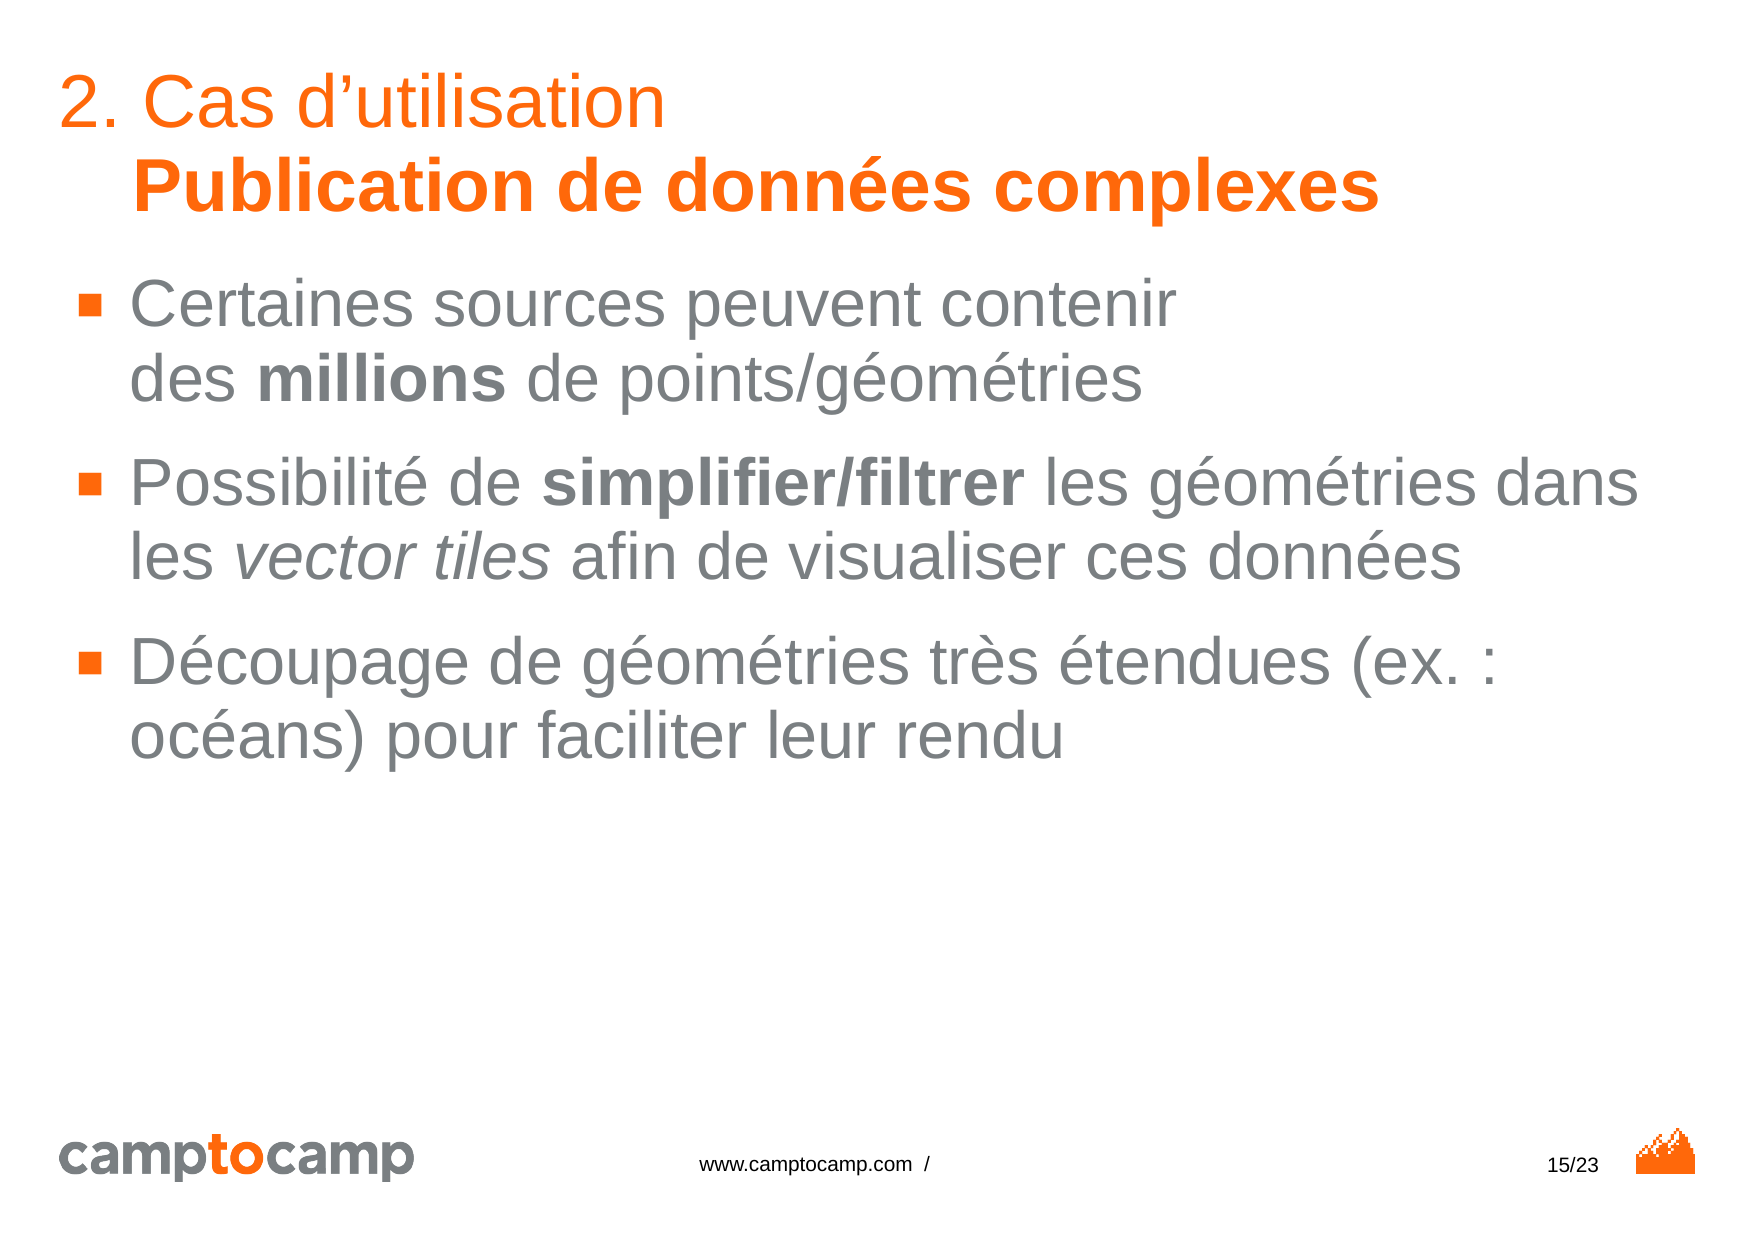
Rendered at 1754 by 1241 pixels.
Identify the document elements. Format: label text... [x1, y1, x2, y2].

title 2. Cas d’utilisation Publication de données complexes [59, 59, 1695, 247]
list Certaines sources peuvent contenir des millions de points/géométries Possibilité de simplifier/filtrer les géométries dans les vector tiles afin de visualiser ces données Découpage de géométries très étendues (ex. : océans) pour faciliter leur rendu [59, 265, 1696, 1123]
picture [59, 1134, 414, 1182]
picture [1636, 1128, 1695, 1174]
